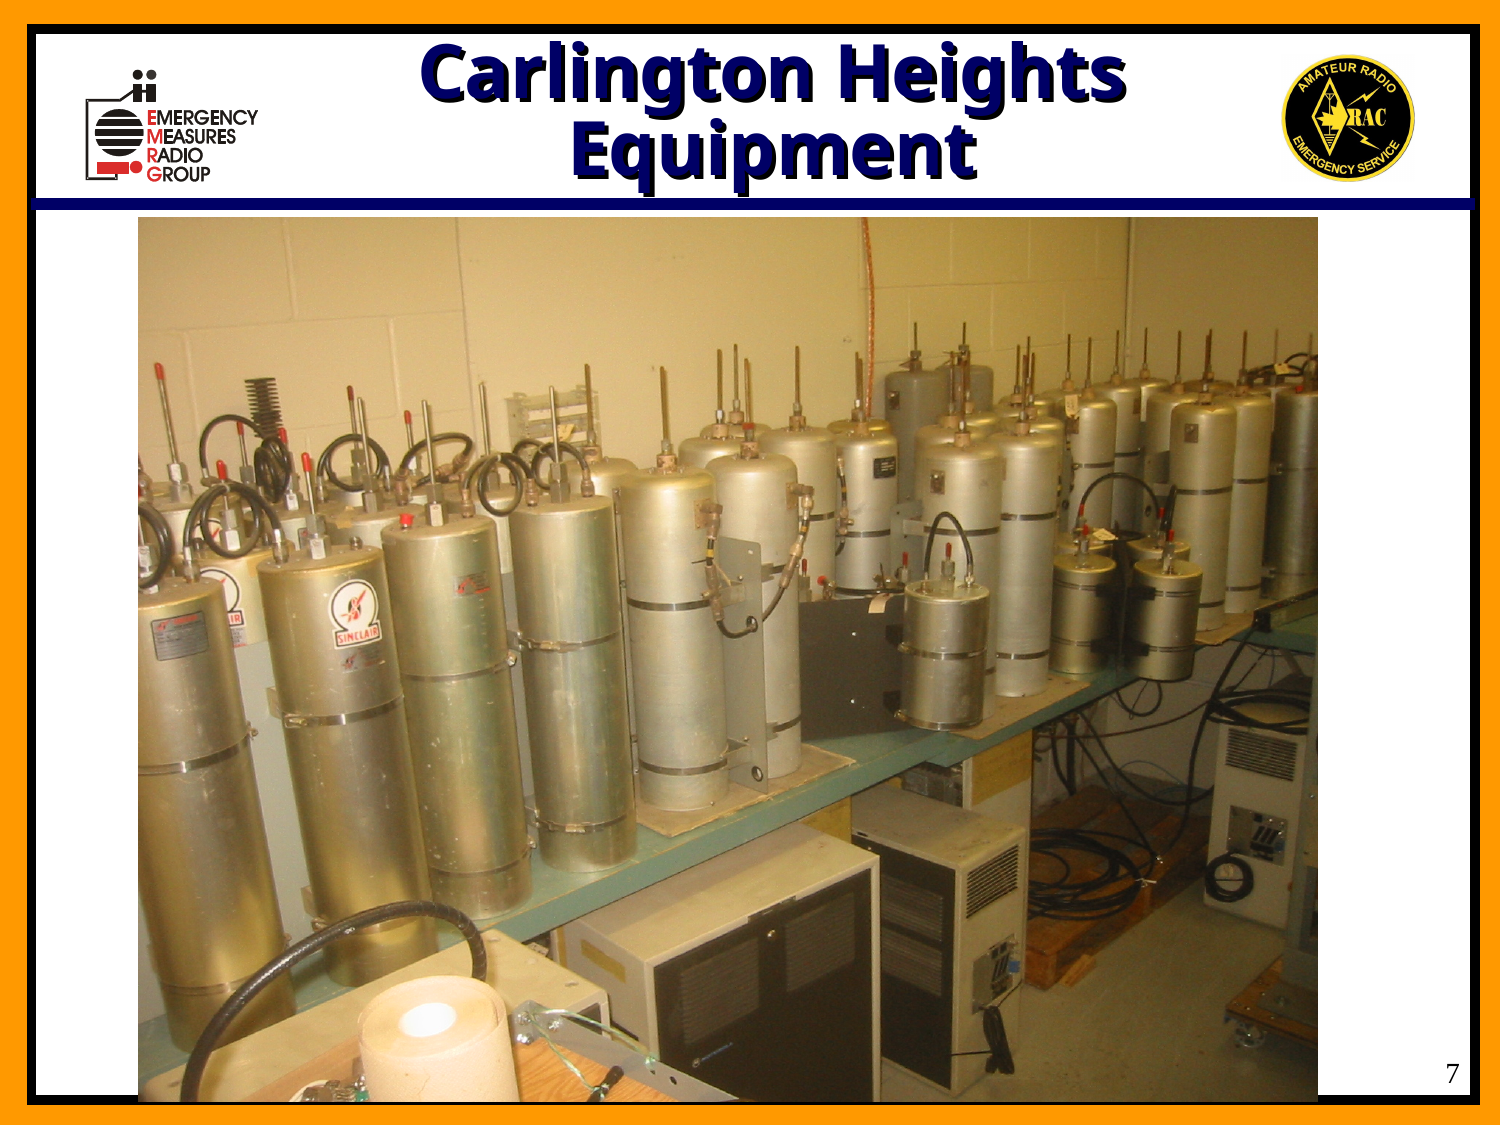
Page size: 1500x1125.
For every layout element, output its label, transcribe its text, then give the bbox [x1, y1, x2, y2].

text_box Carlington Heights Equipment [251, 29, 1292, 199]
picture [1292, 54, 1415, 182]
picture [138, 217, 1318, 1102]
